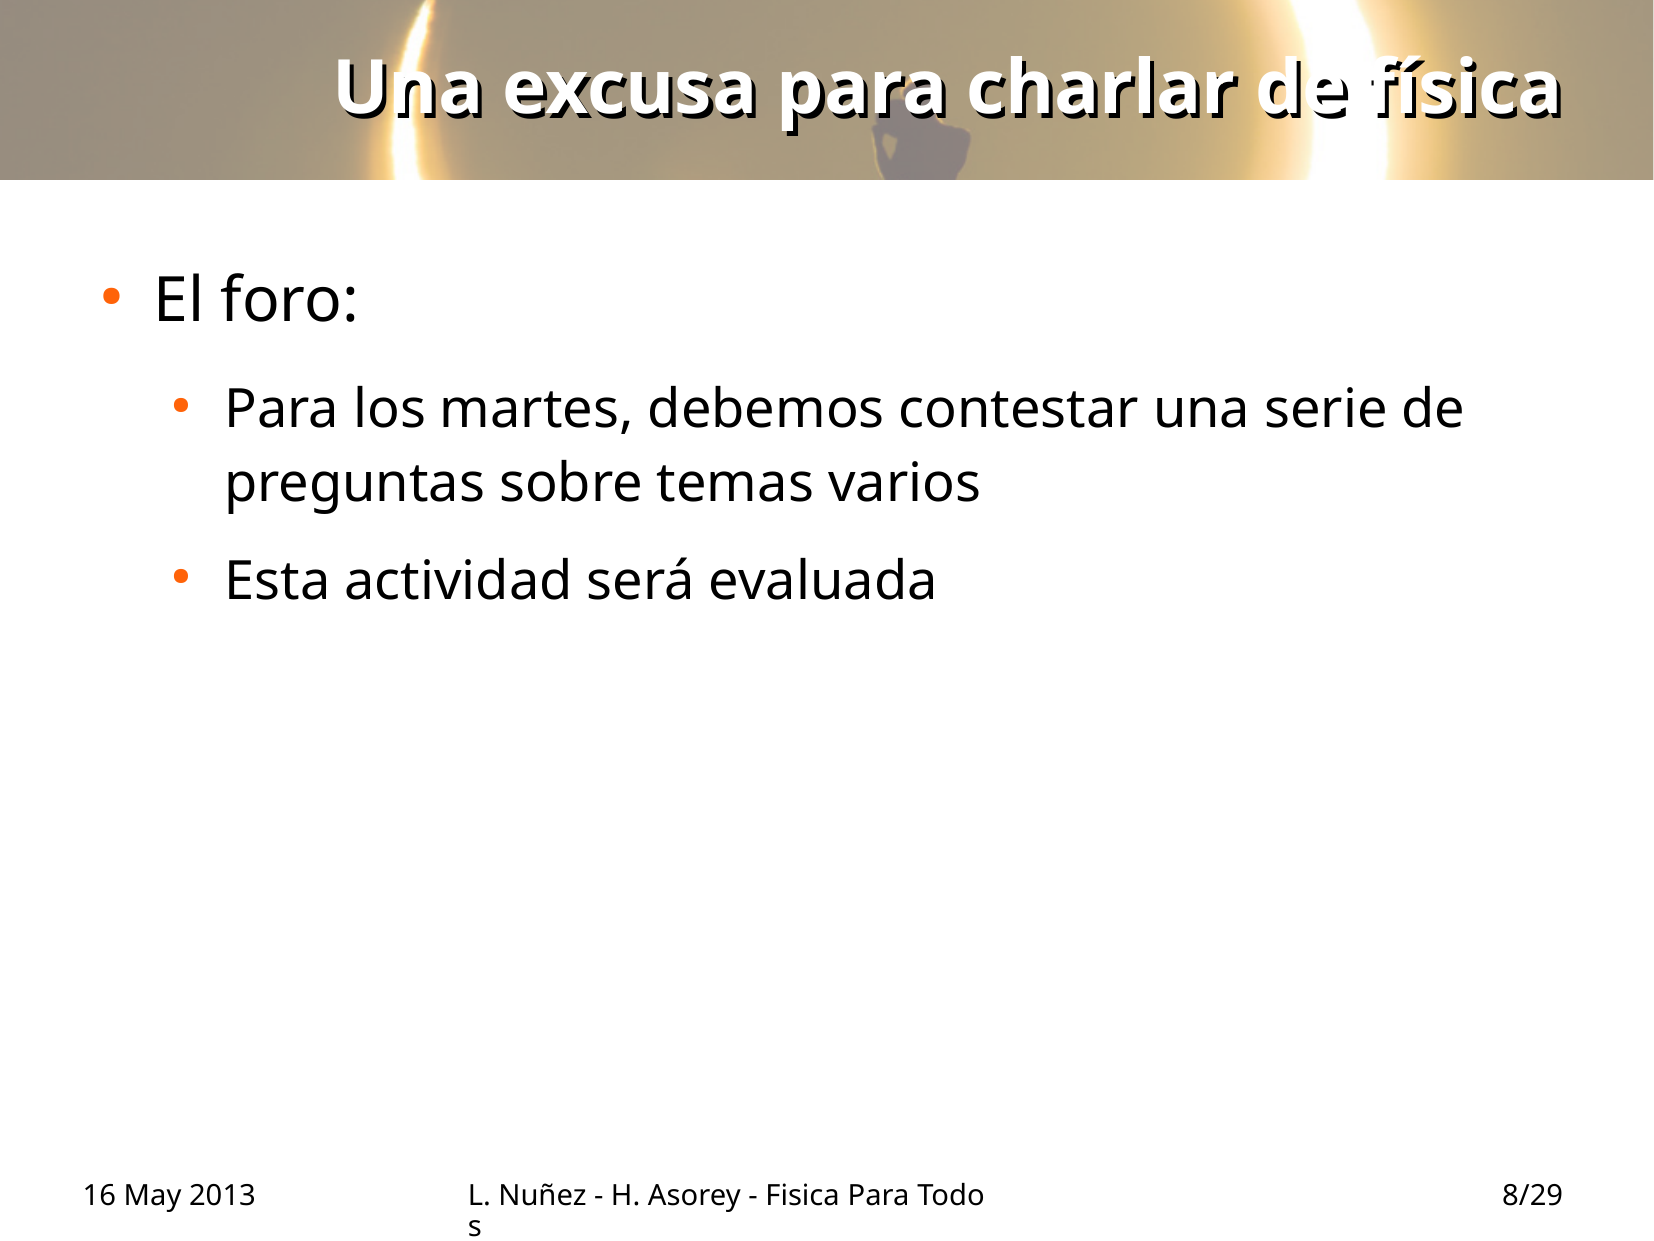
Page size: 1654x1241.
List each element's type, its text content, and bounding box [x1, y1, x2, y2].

list El foro: Para los martes, debemos contestar una serie de preguntas sobre temas varios Esta actividad será evaluada [82, 255, 1571, 975]
picture [0, 0, 1654, 180]
title Una excusa para charlar de física [75, 19, 1564, 151]
